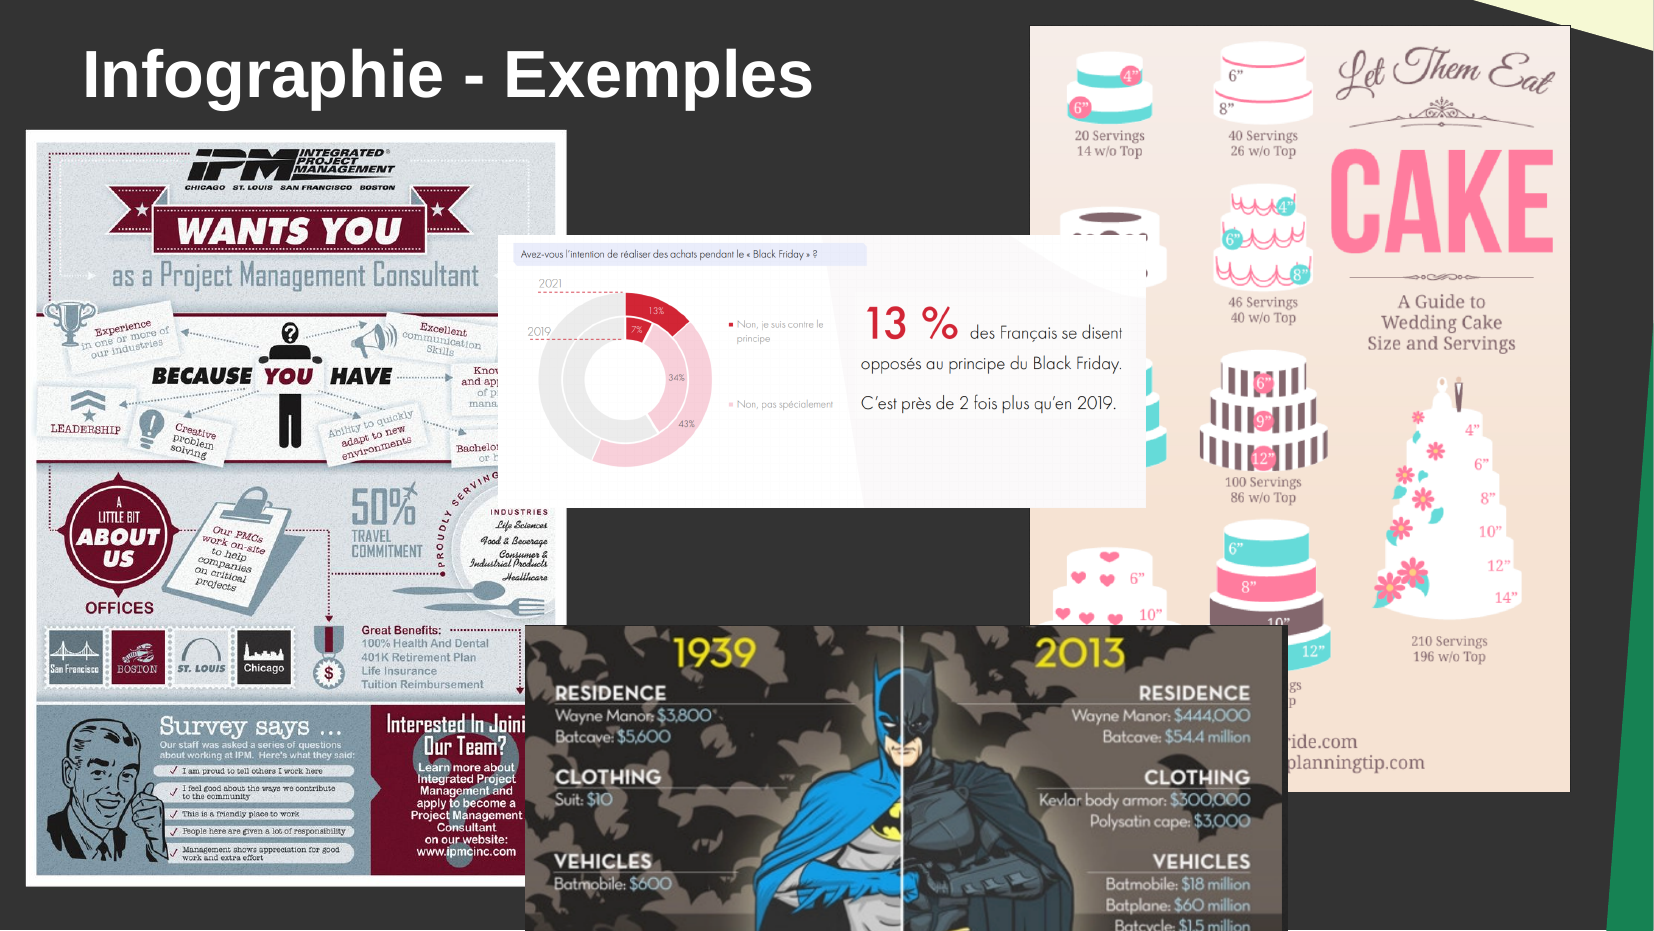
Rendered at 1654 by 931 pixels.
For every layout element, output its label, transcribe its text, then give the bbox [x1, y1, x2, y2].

picture [25, 25, 1571, 931]
title Infographie - Exemples [82, 37, 1029, 122]
text_box [1473, 0, 1654, 52]
text_box [1606, 313, 1654, 931]
